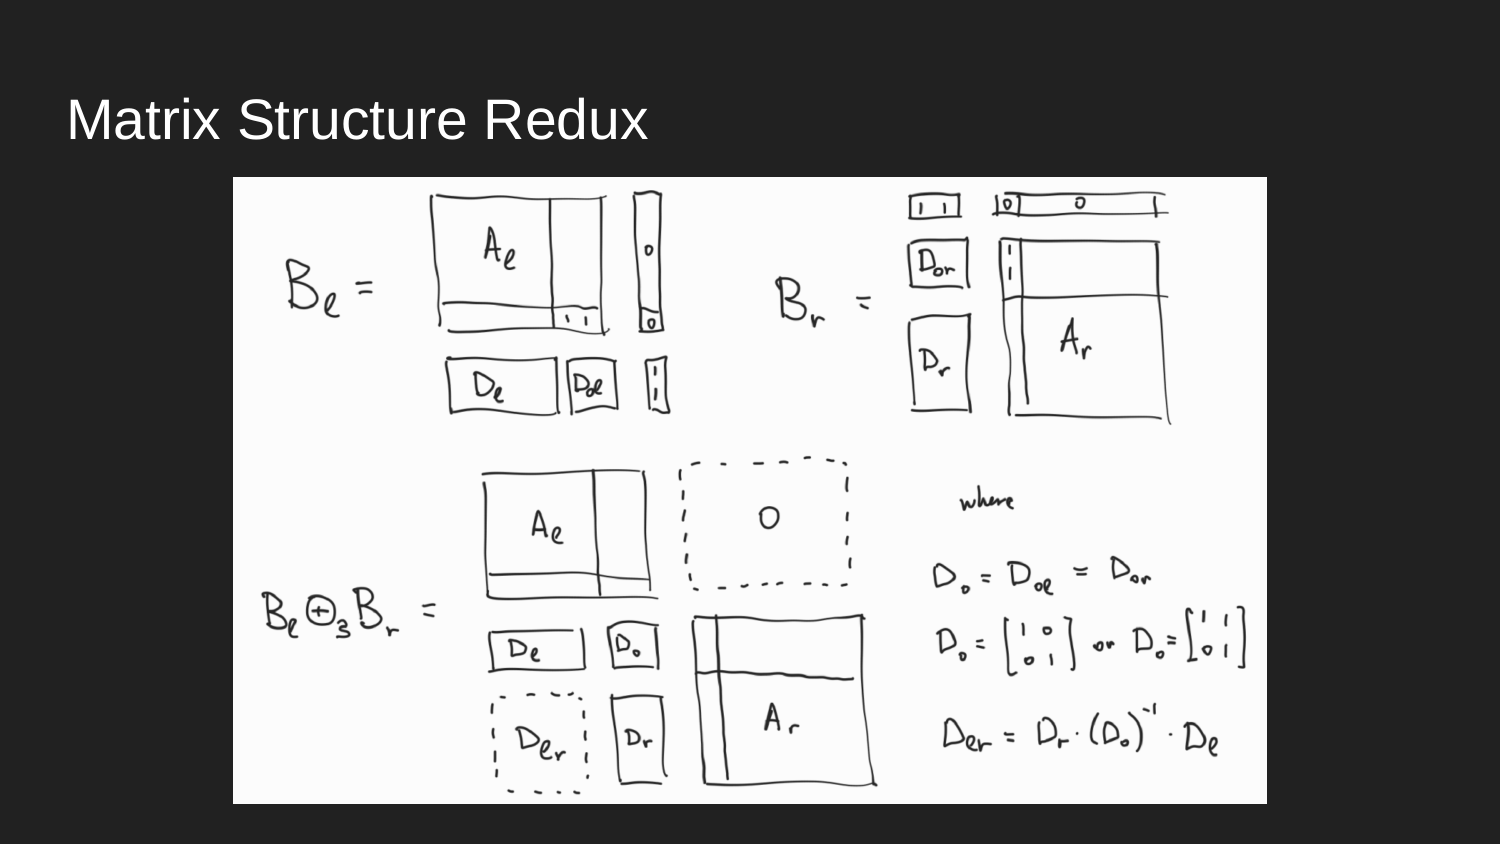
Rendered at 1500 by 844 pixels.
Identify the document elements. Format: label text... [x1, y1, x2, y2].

picture [233, 177, 1267, 804]
title Matrix Structure Redux [51, 72, 1449, 167]
